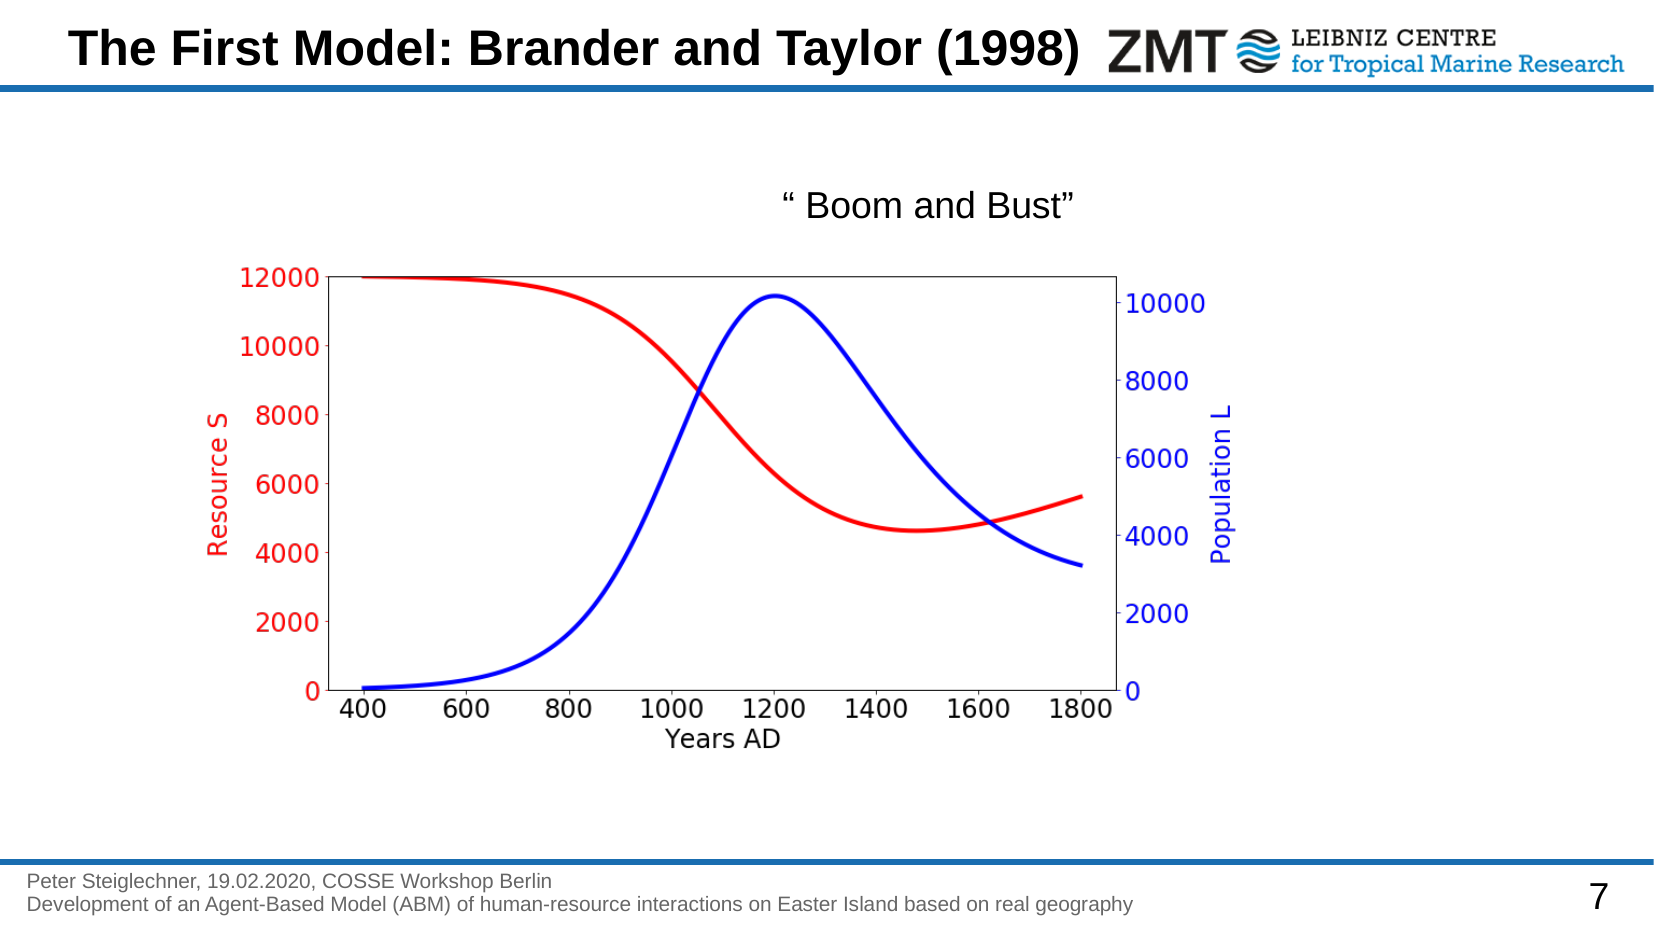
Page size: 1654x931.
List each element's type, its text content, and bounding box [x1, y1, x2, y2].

picture [1086, 1, 1654, 85]
text_box The First Model: Brander and Taylor (1998) [53, 12, 1123, 139]
text_box 7 [1482, 868, 1625, 925]
picture [200, 259, 1244, 761]
text_box “ Boom and Bust” [767, 177, 1323, 234]
